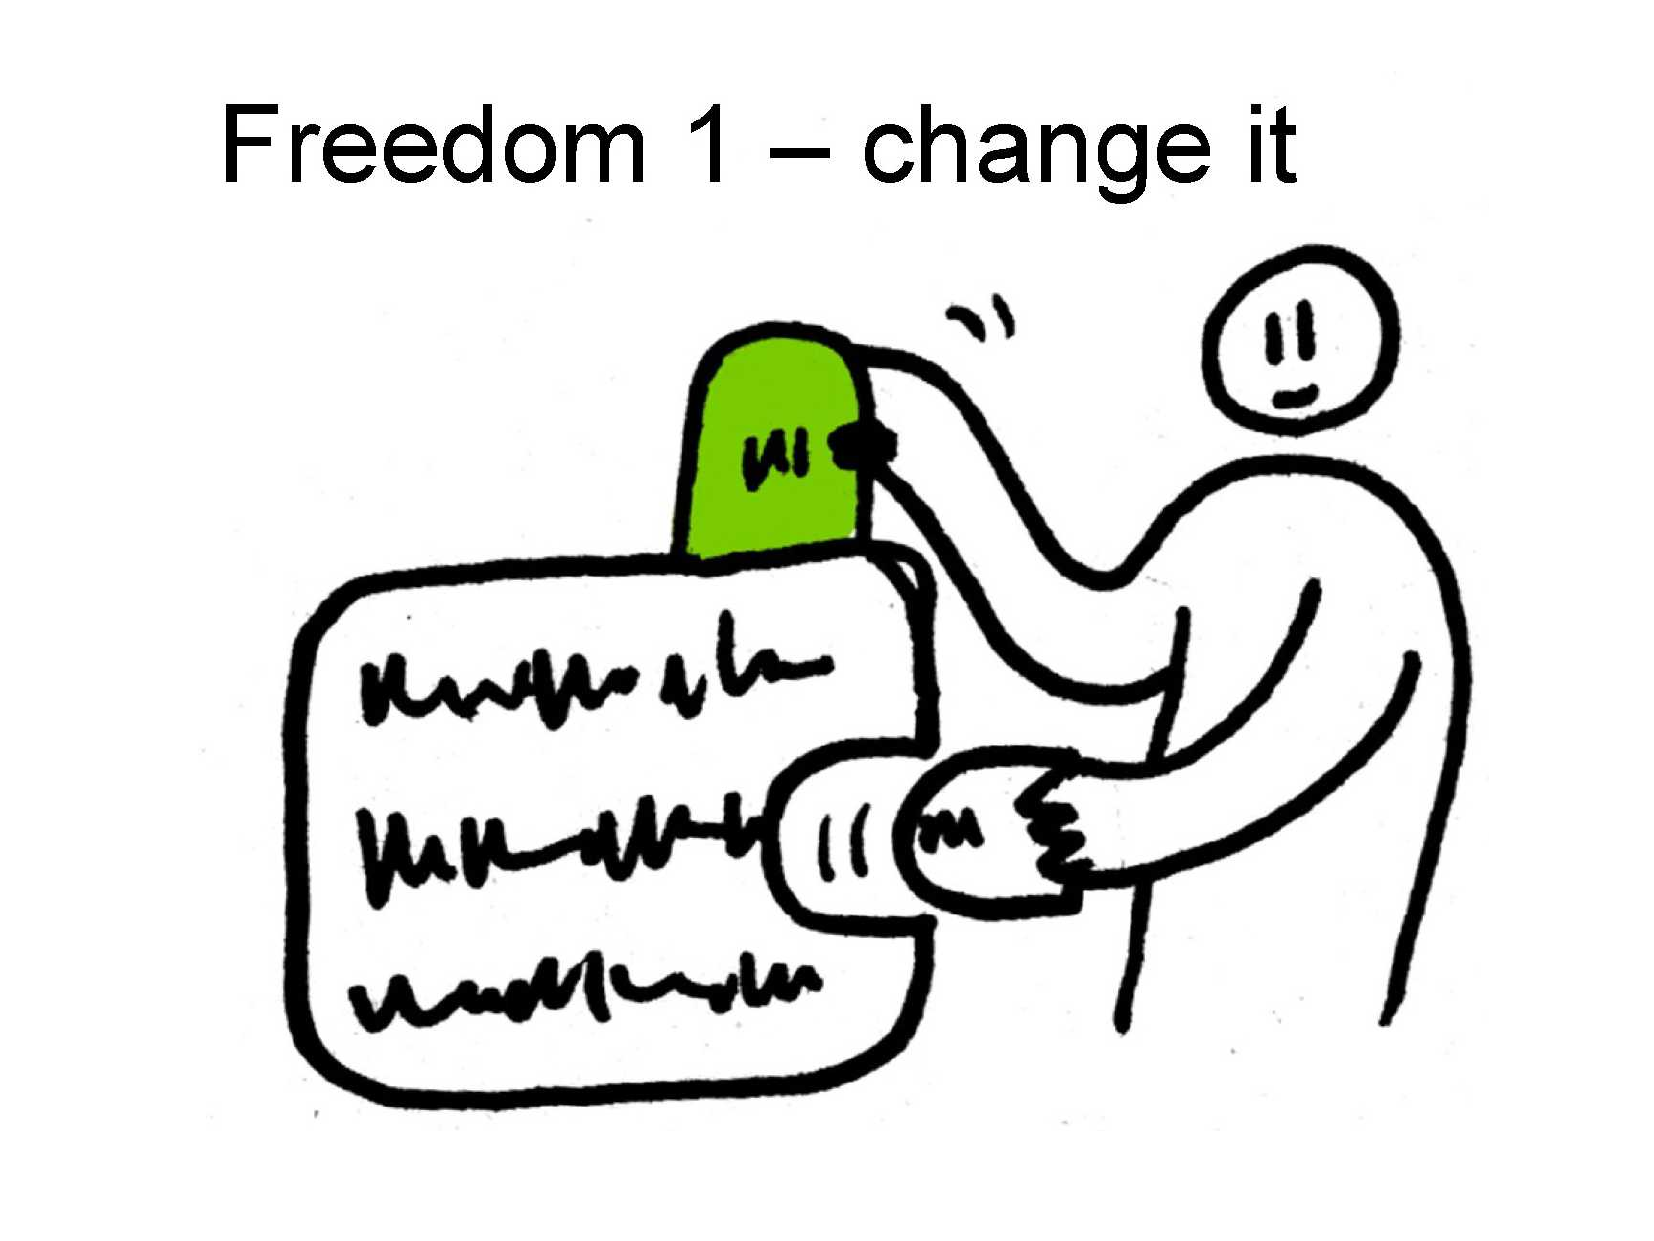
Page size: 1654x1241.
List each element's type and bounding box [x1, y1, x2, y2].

picture [198, 71, 1489, 1131]
